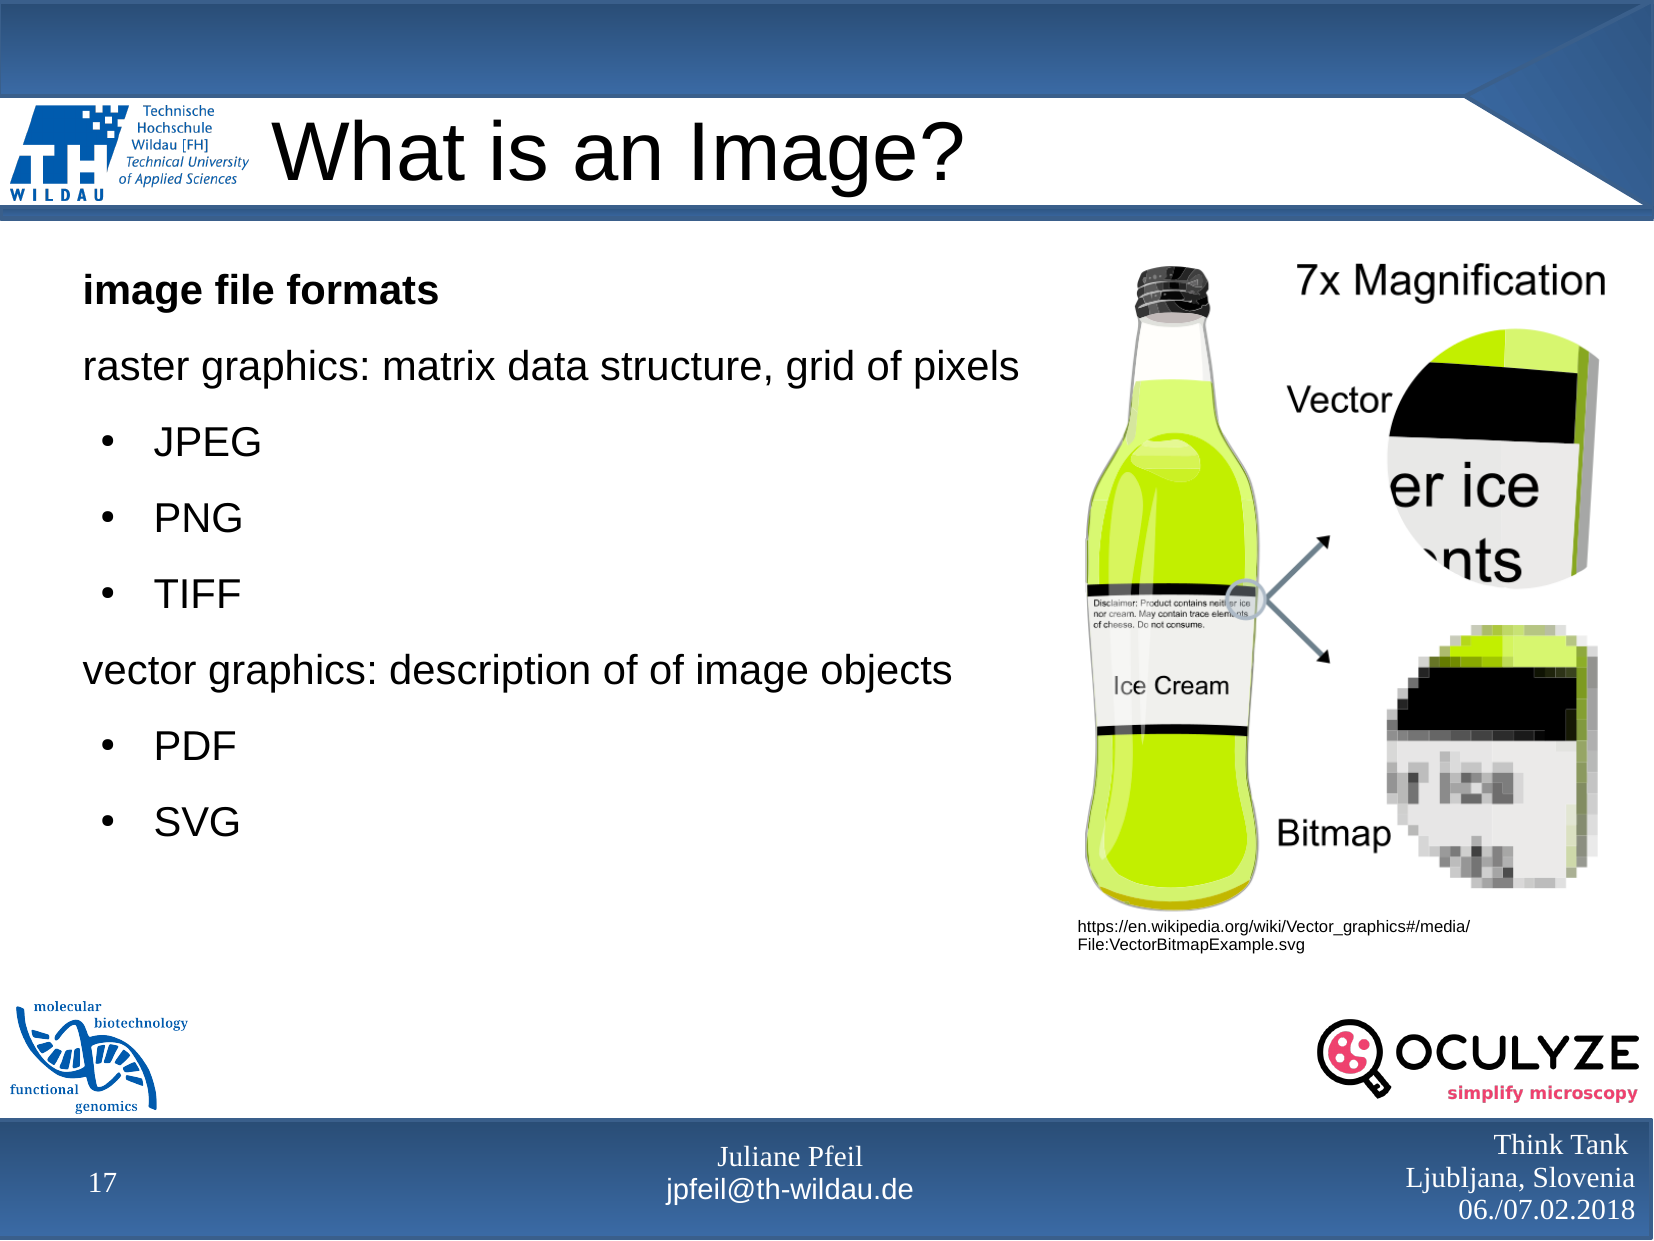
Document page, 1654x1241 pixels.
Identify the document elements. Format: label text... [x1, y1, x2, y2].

text_box https://en.wikipedia.org/wiki/Vector_graphics#/media/File:VectorBitmapExample.svg [1062, 909, 1619, 967]
picture [10, 1001, 188, 1114]
list image file formats raster graphics: matrix data structure, grid of pixels JPEG PNG TIFF vector graphics: description of of image objects PDF SVG [82, 266, 1571, 986]
picture [1315, 1017, 1642, 1108]
title What is an Image? [271, 95, 1466, 207]
picture [10, 105, 249, 201]
picture [1085, 263, 1607, 909]
